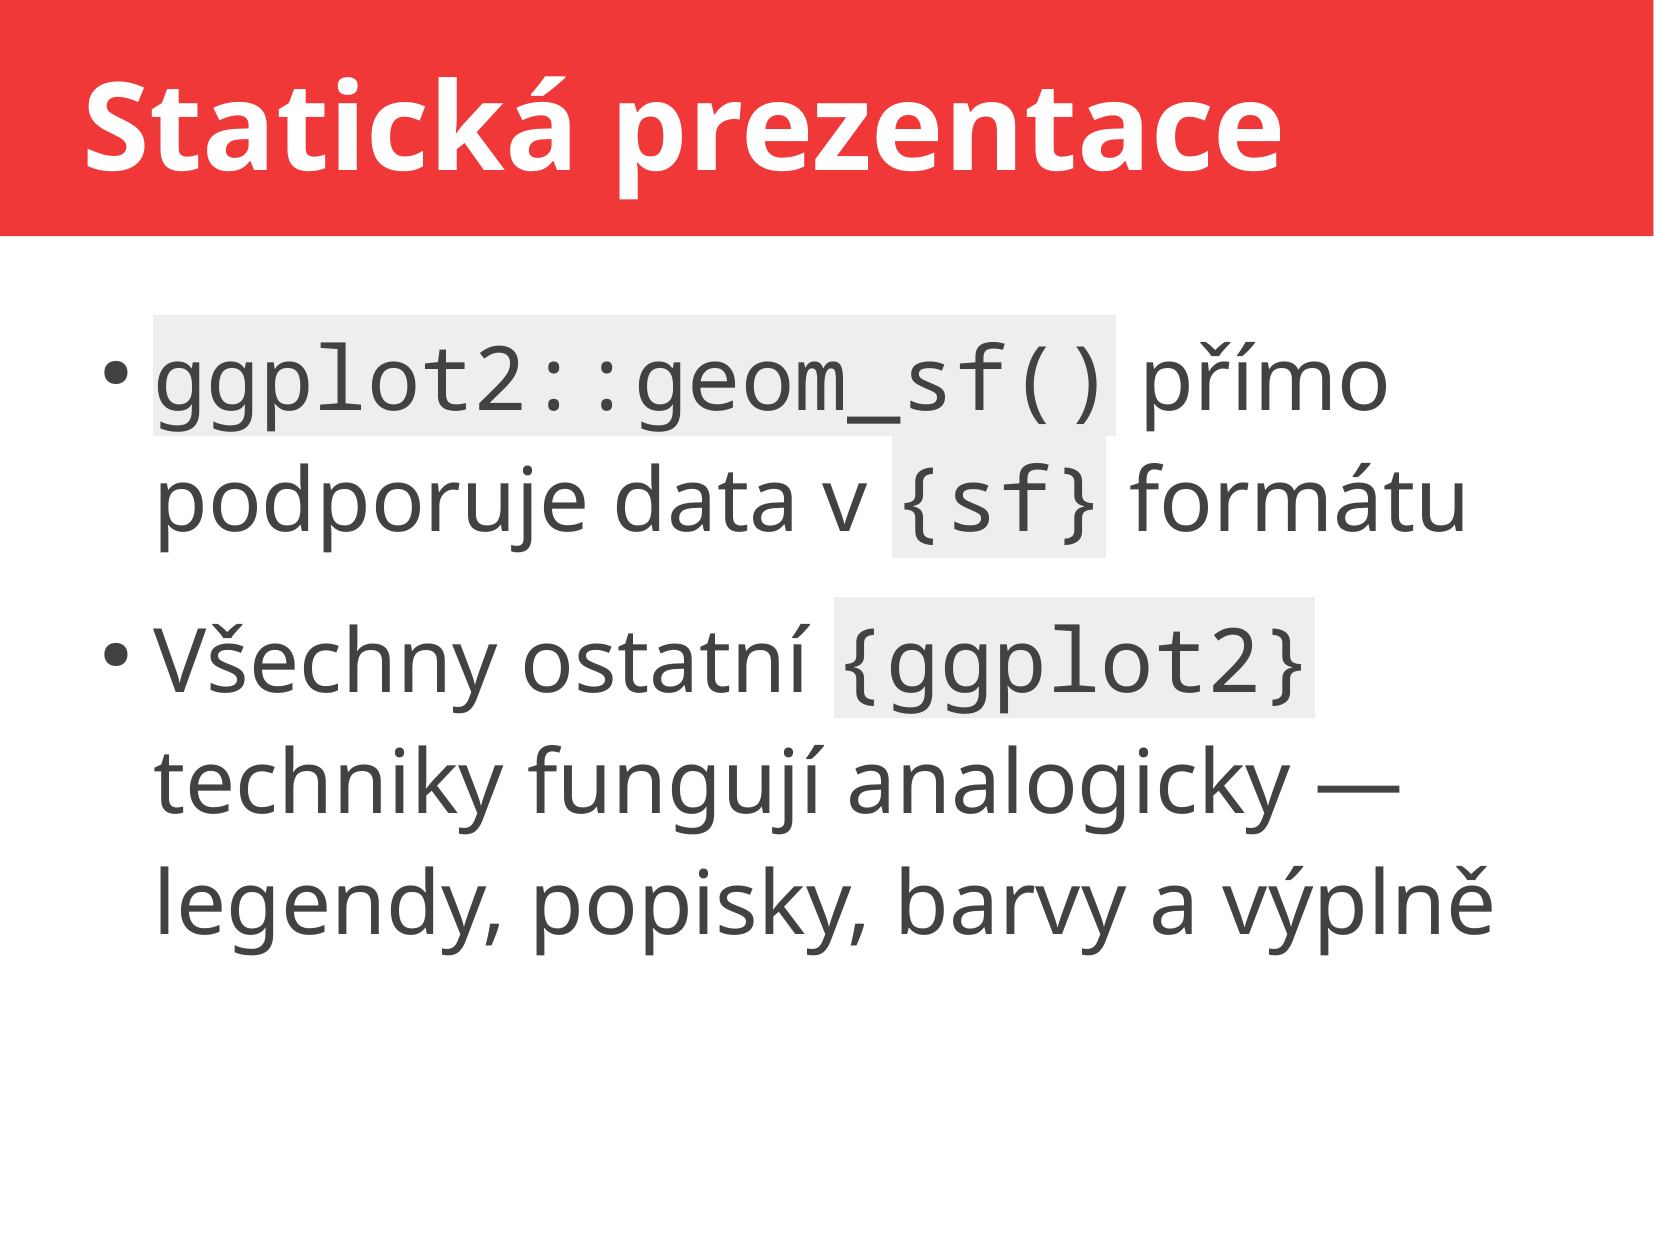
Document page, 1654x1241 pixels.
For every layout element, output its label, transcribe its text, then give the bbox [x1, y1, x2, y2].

title Statická prezentace [82, 19, 1571, 227]
list ggplot2::geom_sf() přímo podporuje data v {sf} formátu Všechny ostatní {ggplot2} techniky fungují analogicky — legendy, popisky, barvy a výplně [82, 314, 1563, 1080]
